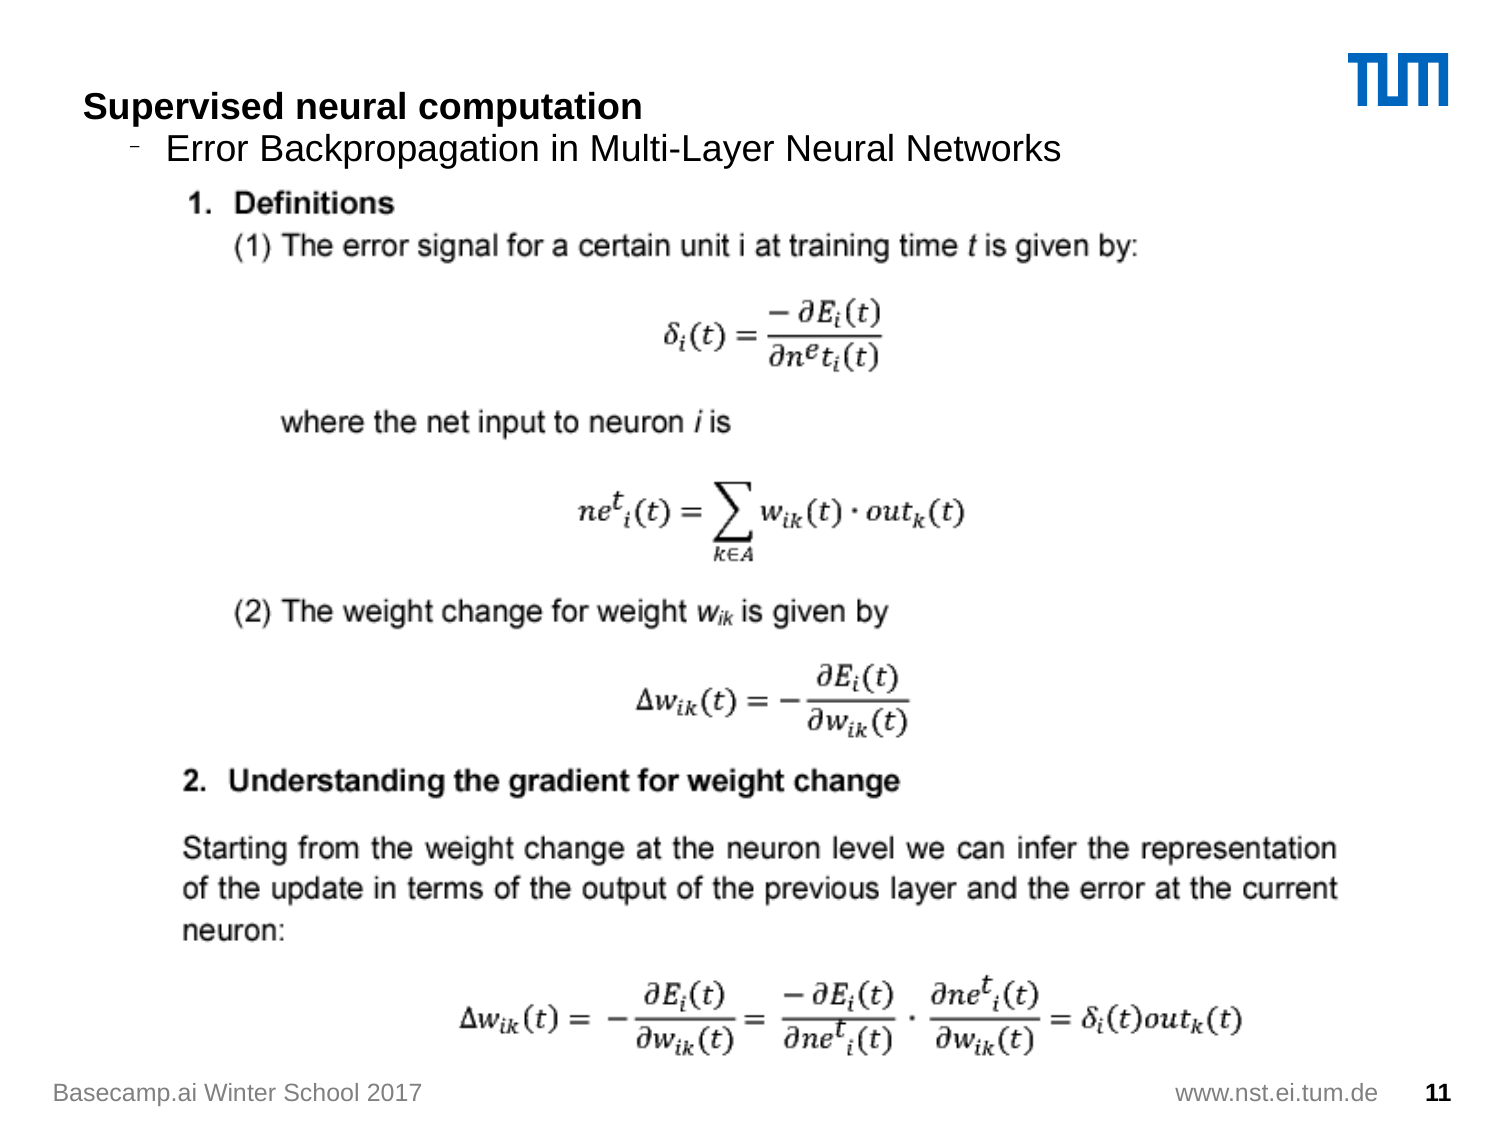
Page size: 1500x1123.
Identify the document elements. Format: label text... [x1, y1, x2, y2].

text_box Supervised neural computation Error Backpropagation in Multi-Layer Neural Networks [68, 77, 1406, 343]
picture [171, 181, 1400, 1074]
